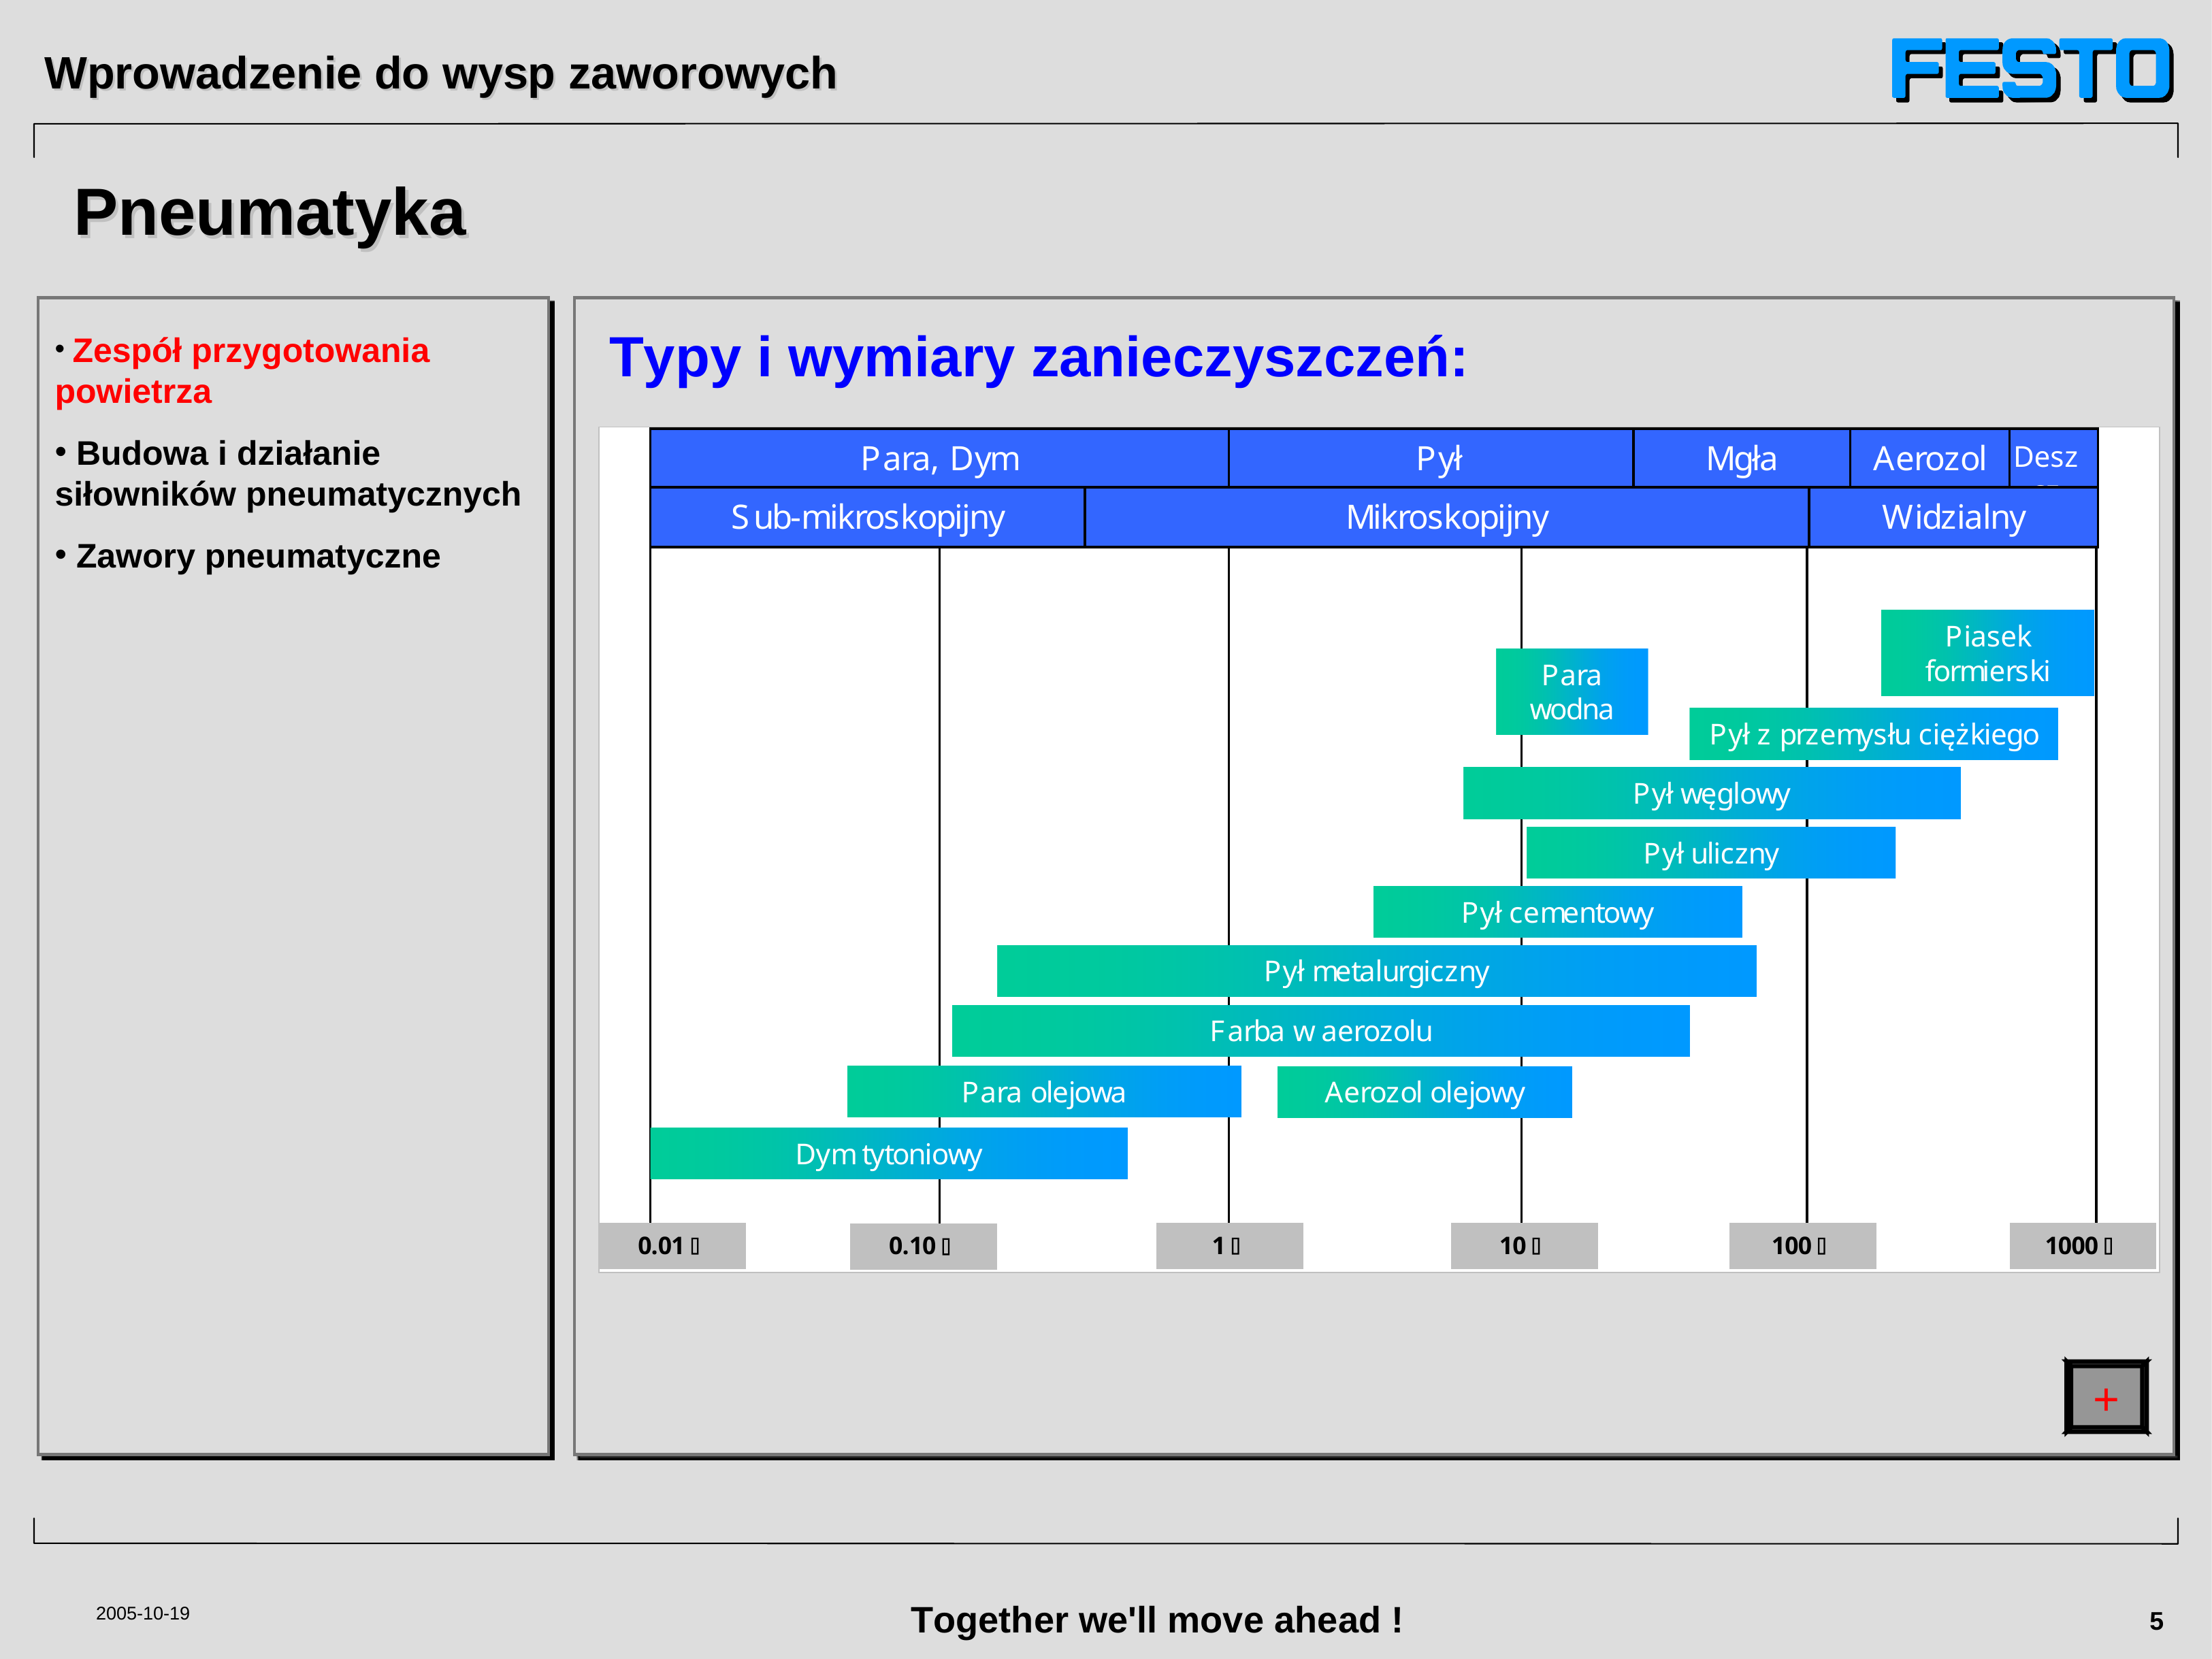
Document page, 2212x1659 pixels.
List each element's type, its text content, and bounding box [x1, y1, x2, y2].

text_box Together we'll move ahead ! [807, 1592, 1508, 1644]
text_box Typy i wymiary zanieczyszczeń: [599, 314, 1782, 394]
title Pneumatyka [51, 142, 1895, 260]
text_box Together we'll move ahead ! [2067, 1361, 2147, 1366]
text_box <number> [2057, 1592, 2186, 1648]
text_box + [2072, 1366, 2142, 1427]
text_box 2005-10-19 [74, 1592, 387, 1633]
text_box Zespół przygotowania powietrza Budowa i działanie siłowników pneumatycznych Zawory pneumatyczne [44, 323, 536, 642]
picture [599, 427, 2160, 1272]
